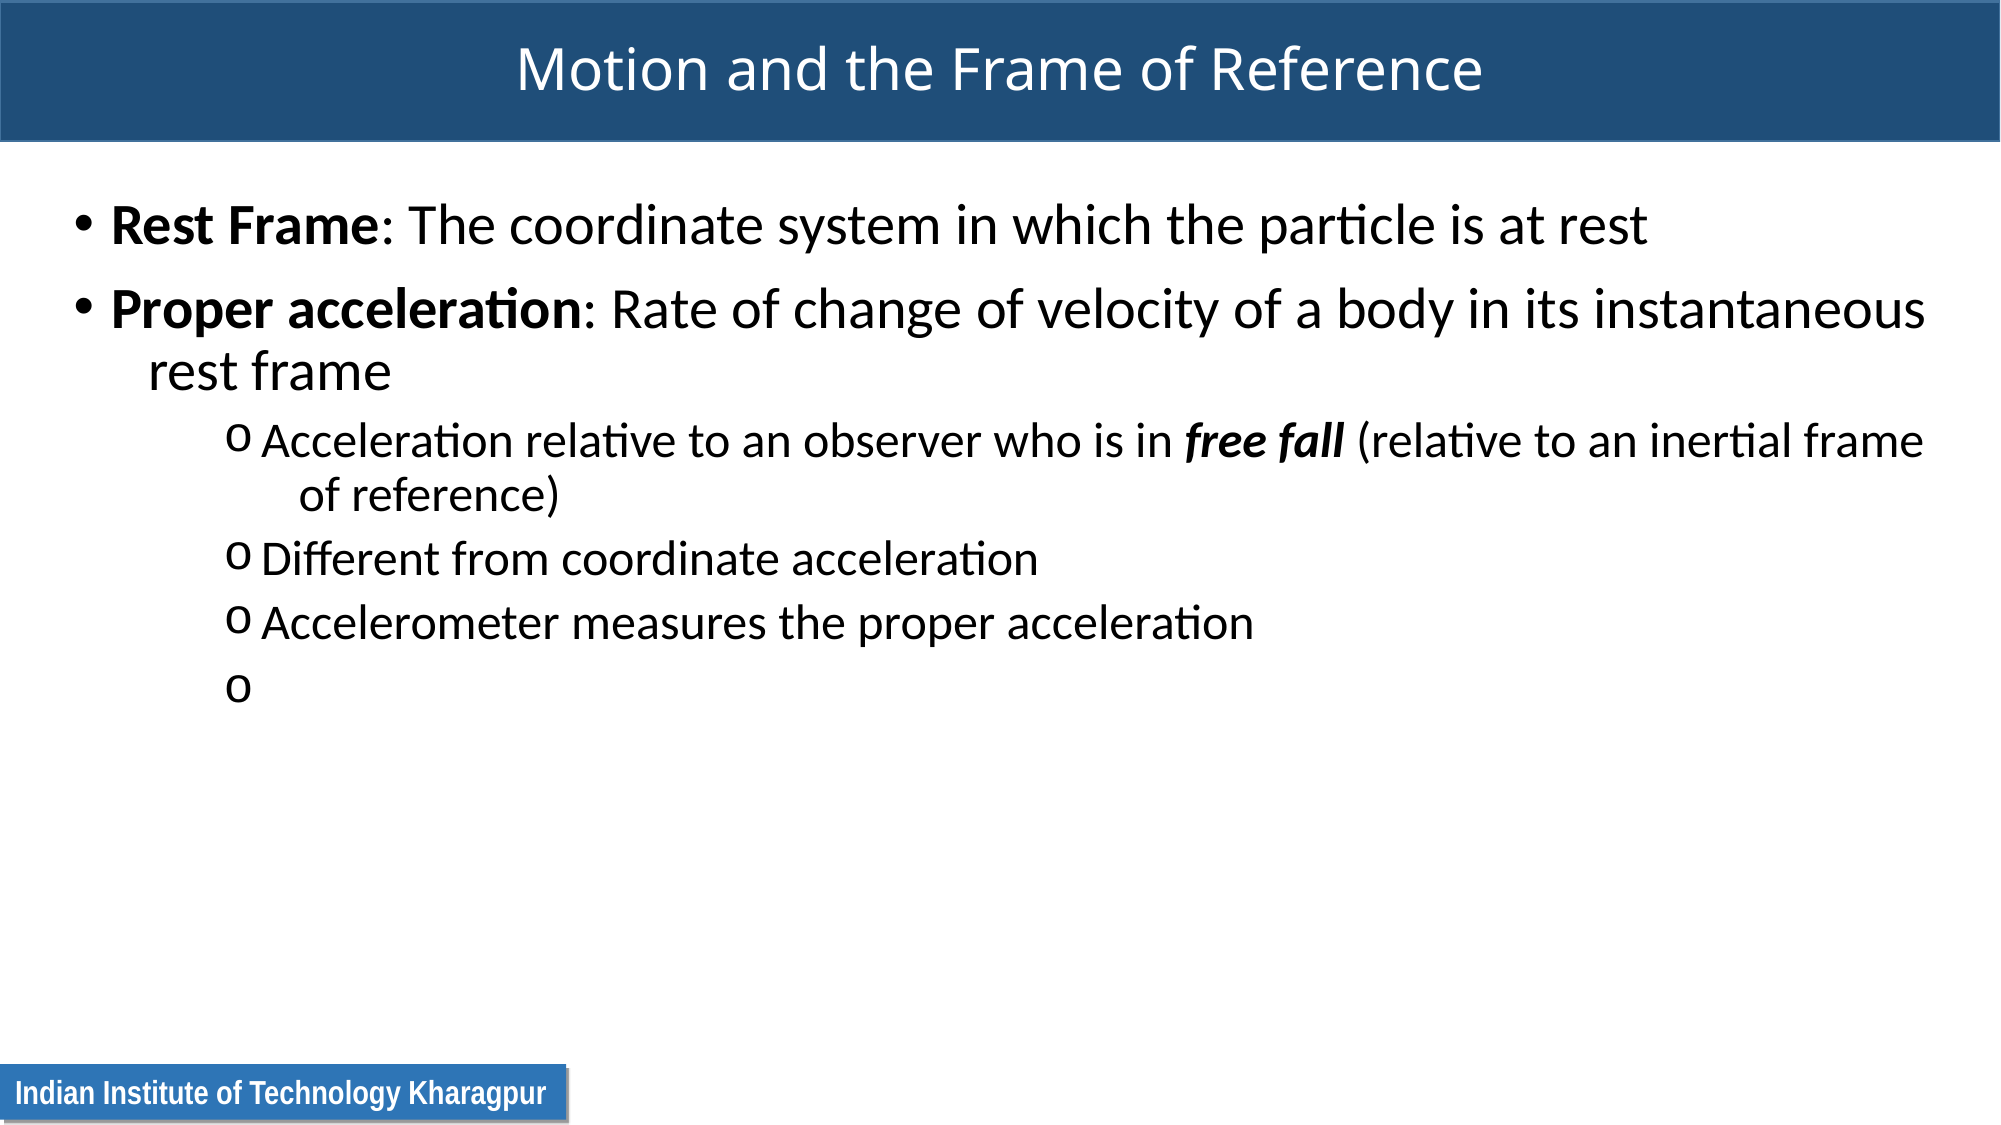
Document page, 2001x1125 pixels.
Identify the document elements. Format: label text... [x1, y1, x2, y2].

title Motion and the Frame of Reference [0, 1, 2000, 141]
list Rest Frame: The coordinate system in which the particle is at rest Proper acceleration: Rate of change of velocity of a body in its instantaneous rest frame Acceleration relative to an observer who is in free fall (relative to an inertial frame of reference) Different from coordinate acceleration Accelerometer measures the proper acceleration [58, 186, 1954, 1065]
